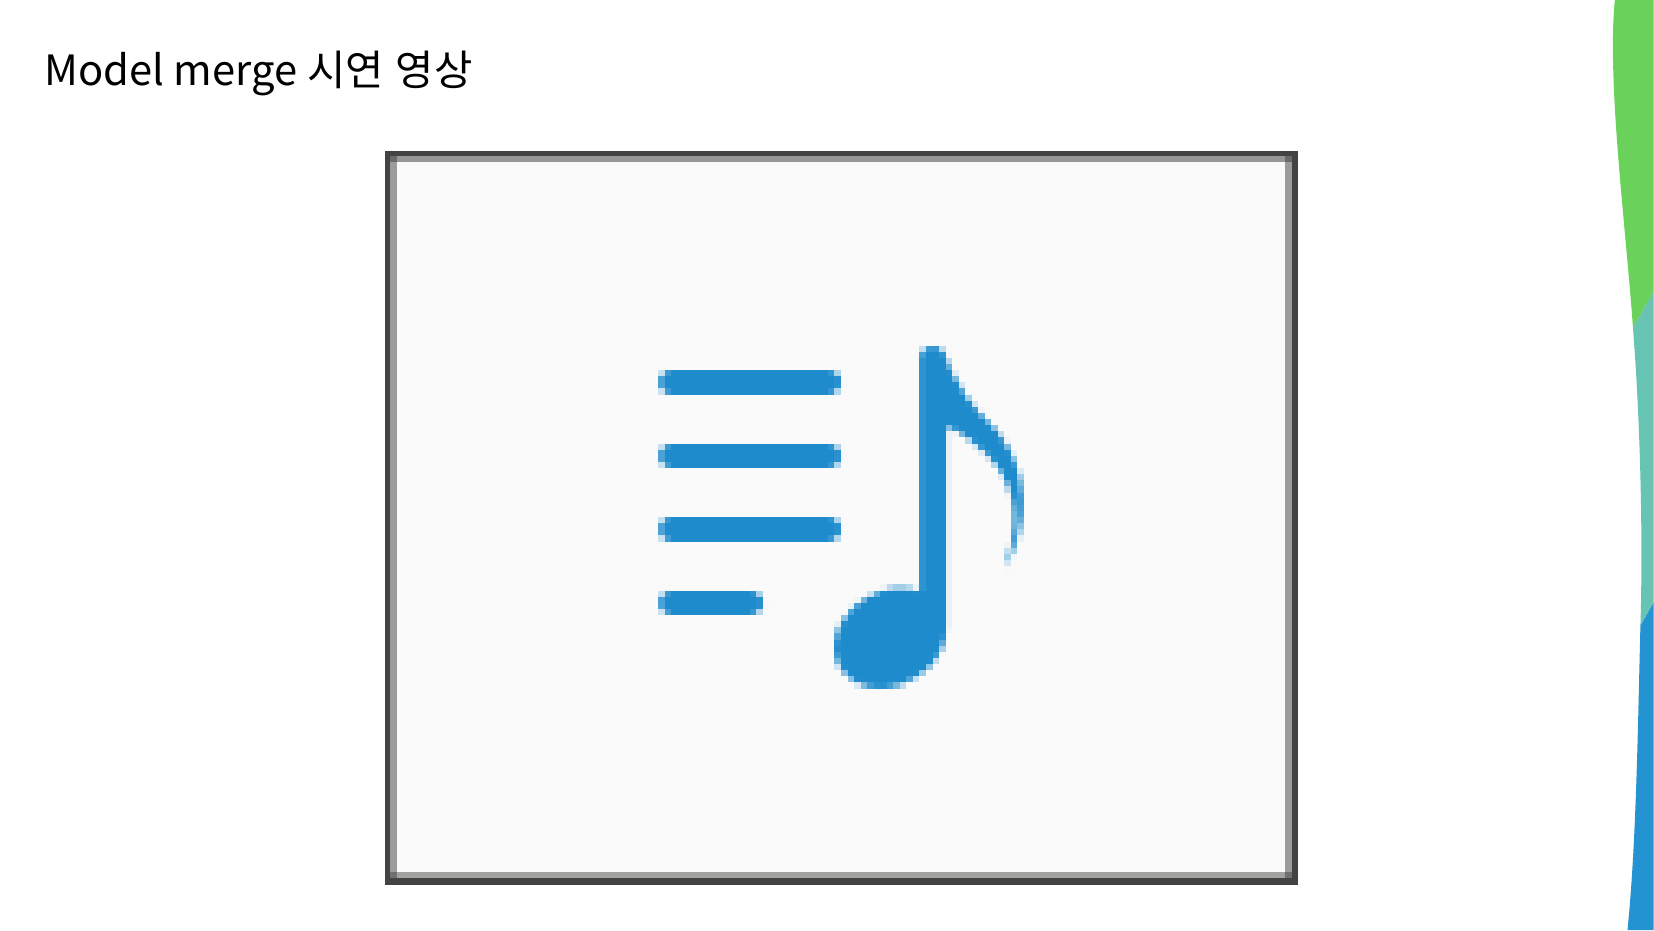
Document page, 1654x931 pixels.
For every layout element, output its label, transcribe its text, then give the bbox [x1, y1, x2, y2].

text_box [383, 149, 1300, 886]
text_box Model merge 시연 영상 [29, 29, 798, 238]
